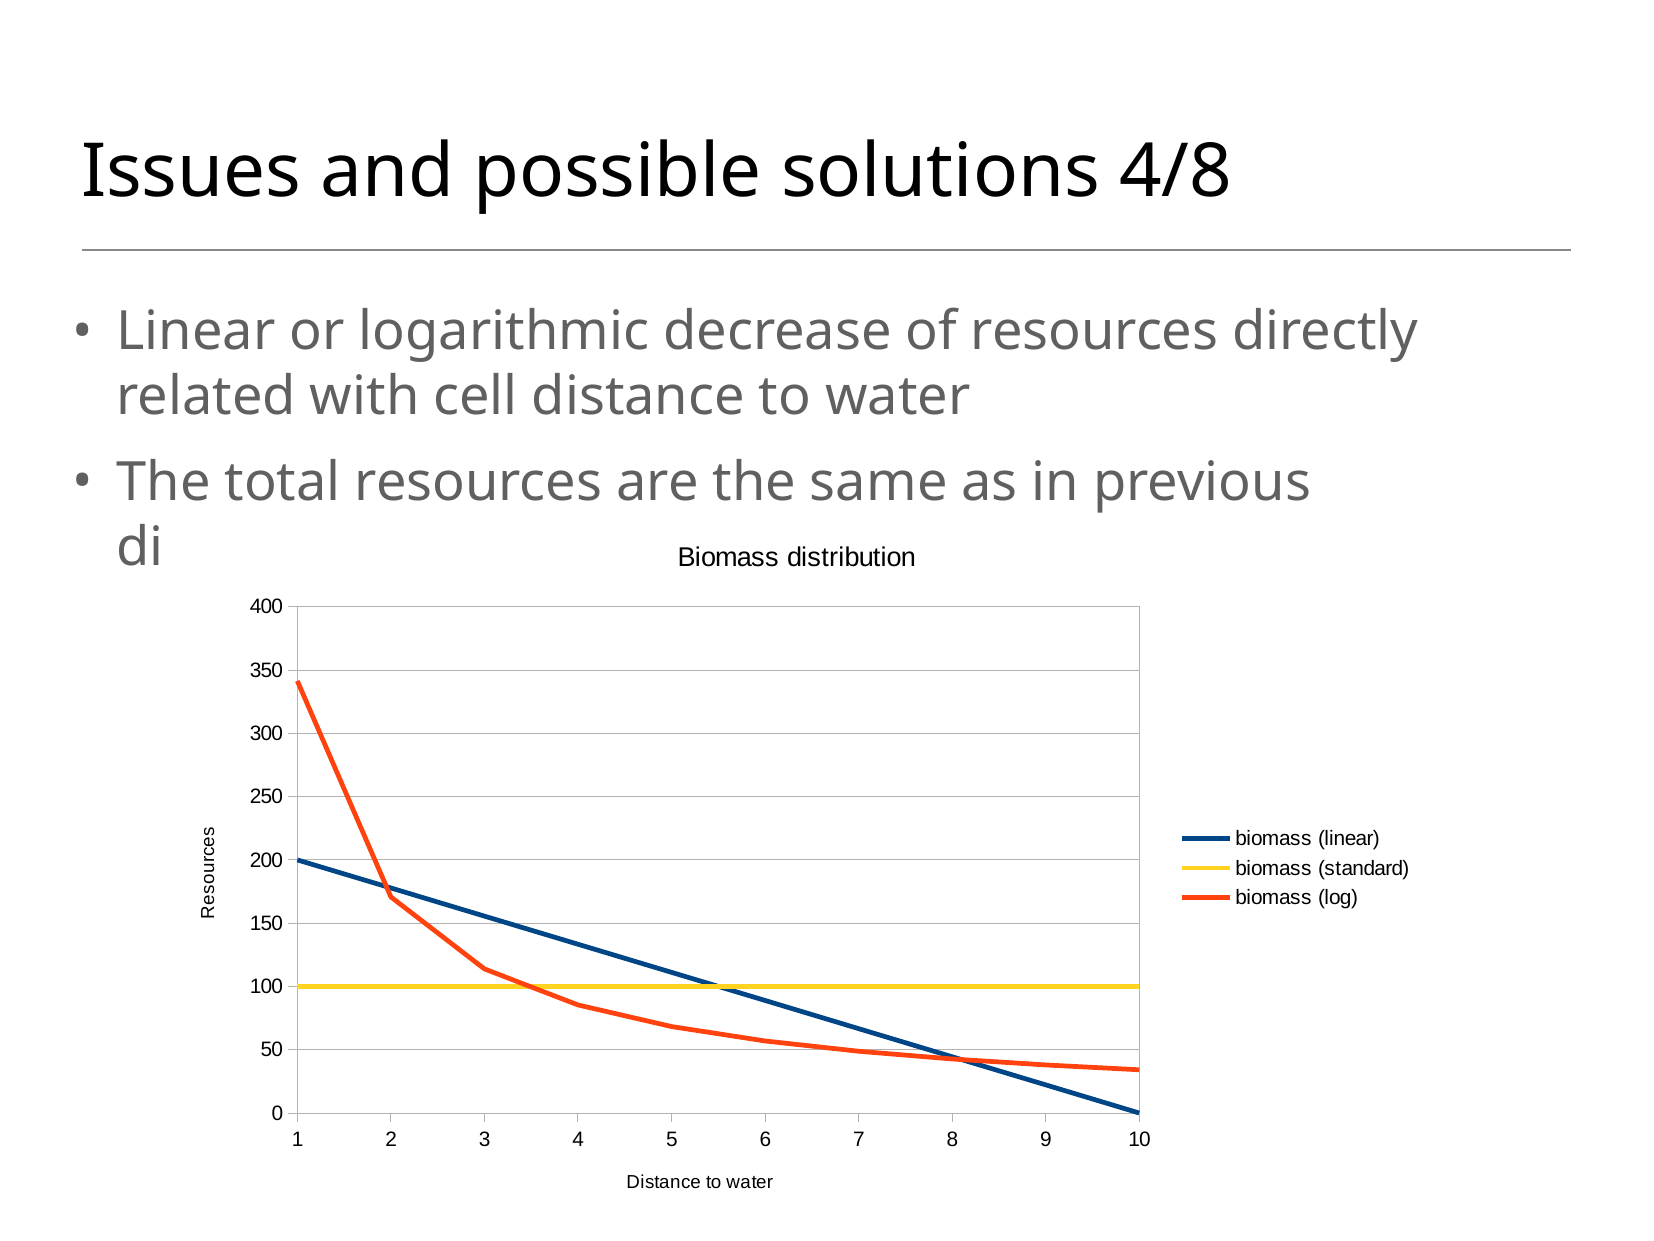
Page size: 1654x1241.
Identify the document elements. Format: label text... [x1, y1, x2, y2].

title Issues and possible solutions 4/8 [72, 41, 1582, 220]
text_box Linear or logarithmic decrease of resources directly related with cell distance to water The total resources are the same as in previous distribution pattern [72, 295, 1582, 1131]
chart [164, 512, 1429, 1224]
